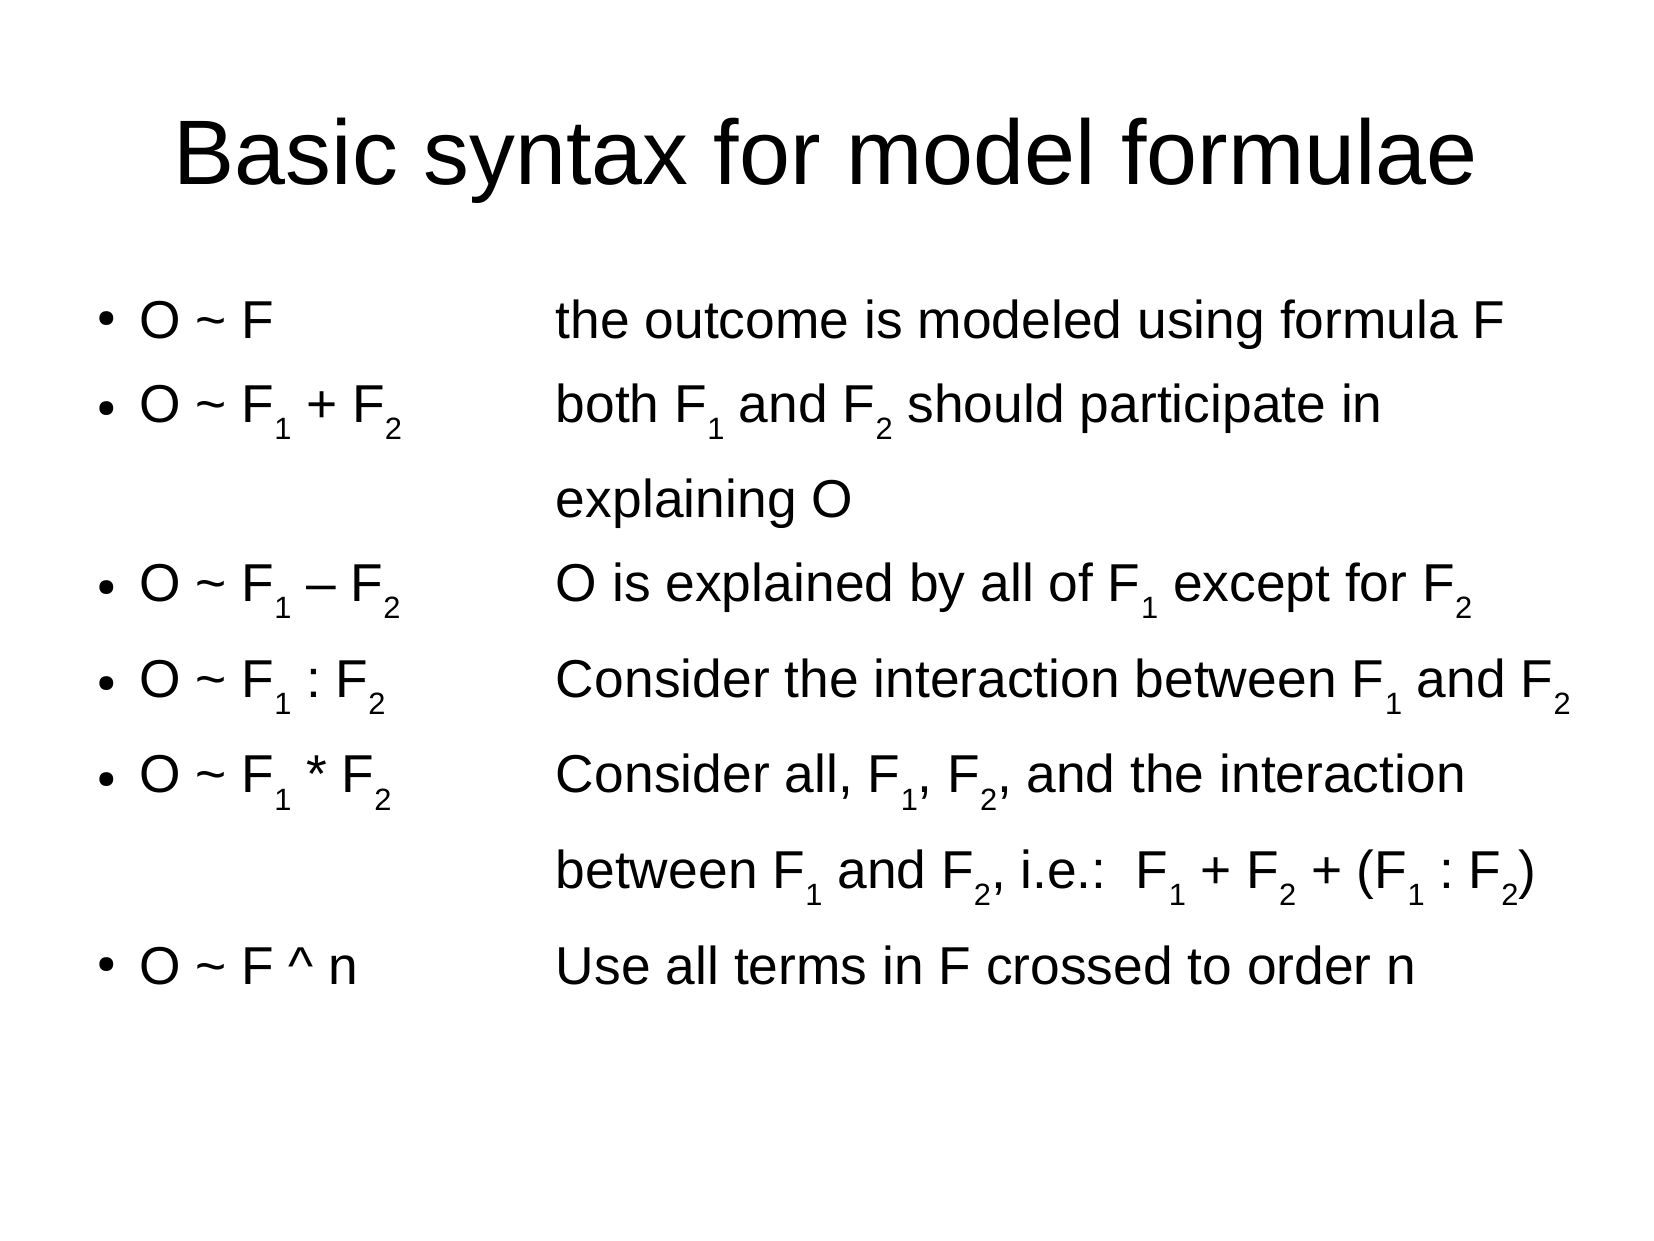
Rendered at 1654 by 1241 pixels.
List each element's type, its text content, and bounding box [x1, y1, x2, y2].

list O ~ F the outcome is modeled using formula F O ~ F1 + F2 both F1 and F2 should participate in explaining O O ~ F1 – F2 O is explained by all of F1 except for F2 O ~ F1 : F2 Consider the interaction between F1 and F2 O ~ F1 * F2 Consider all, F1, F2, and the interaction between F1 and F2, i.e.: F1 + F2 + (F1 : F2) O ~ F ^ n Use all terms in F crossed to order n [82, 290, 1571, 1010]
title Basic syntax for model formulae [82, 49, 1571, 257]
